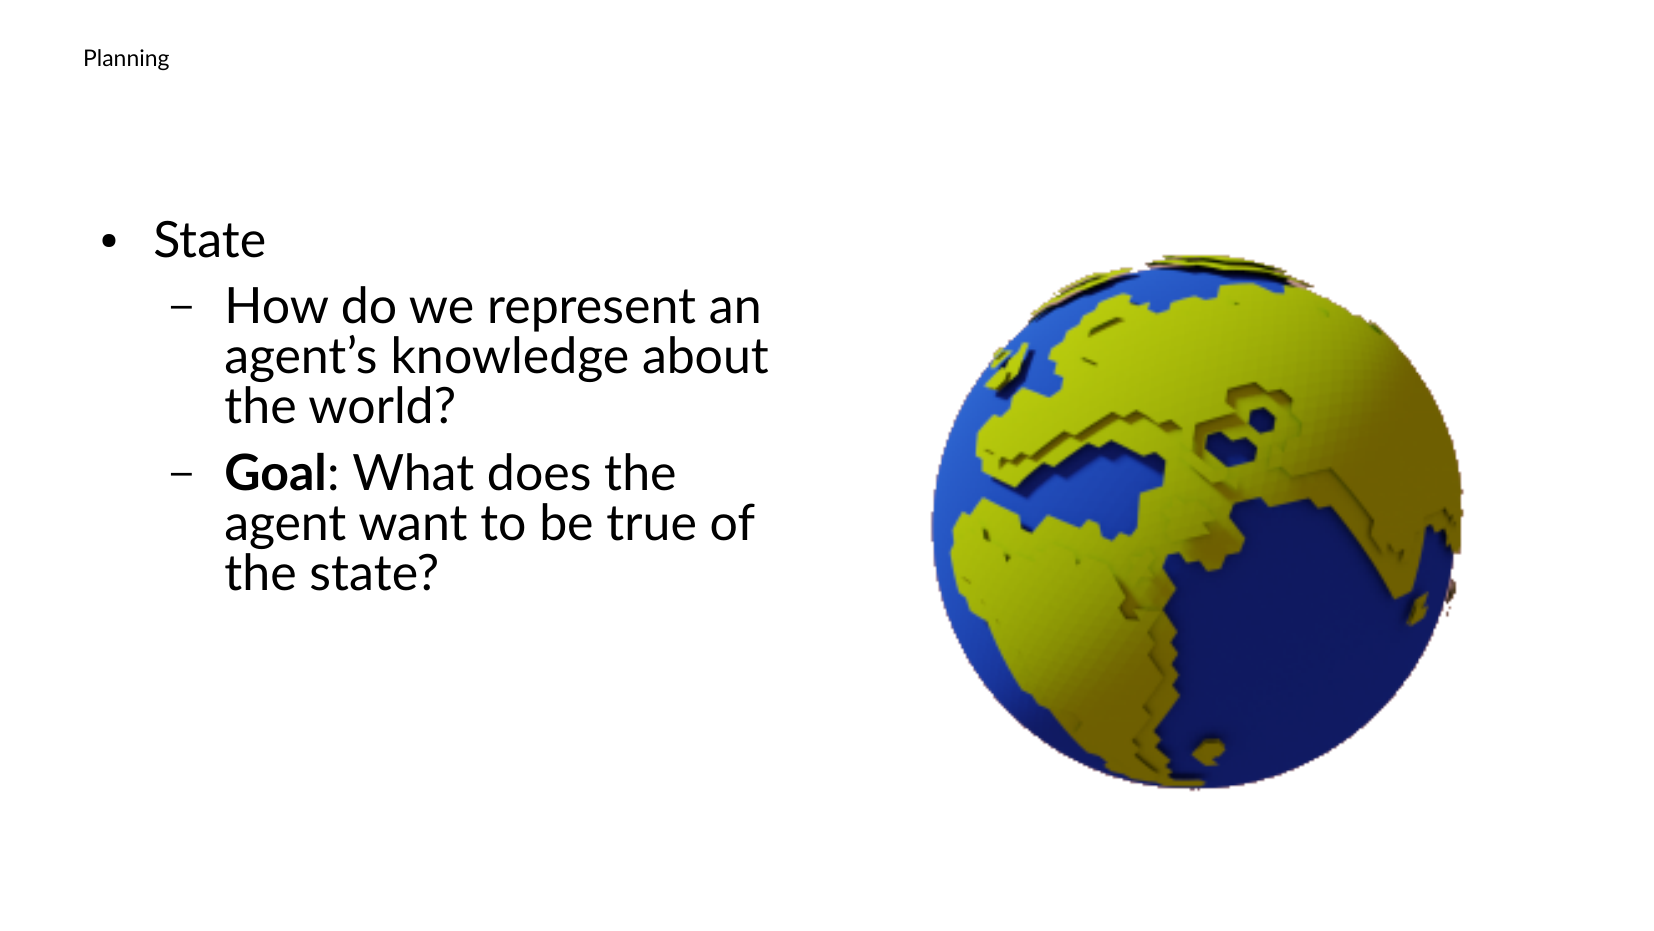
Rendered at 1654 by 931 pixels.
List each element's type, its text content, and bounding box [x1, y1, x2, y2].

picture [897, 216, 1519, 839]
list State How do we represent an agent’s knowledge about the world? Goal: What does the agent want to be true of the state? [82, 217, 809, 839]
title Planning [83, 0, 1571, 119]
